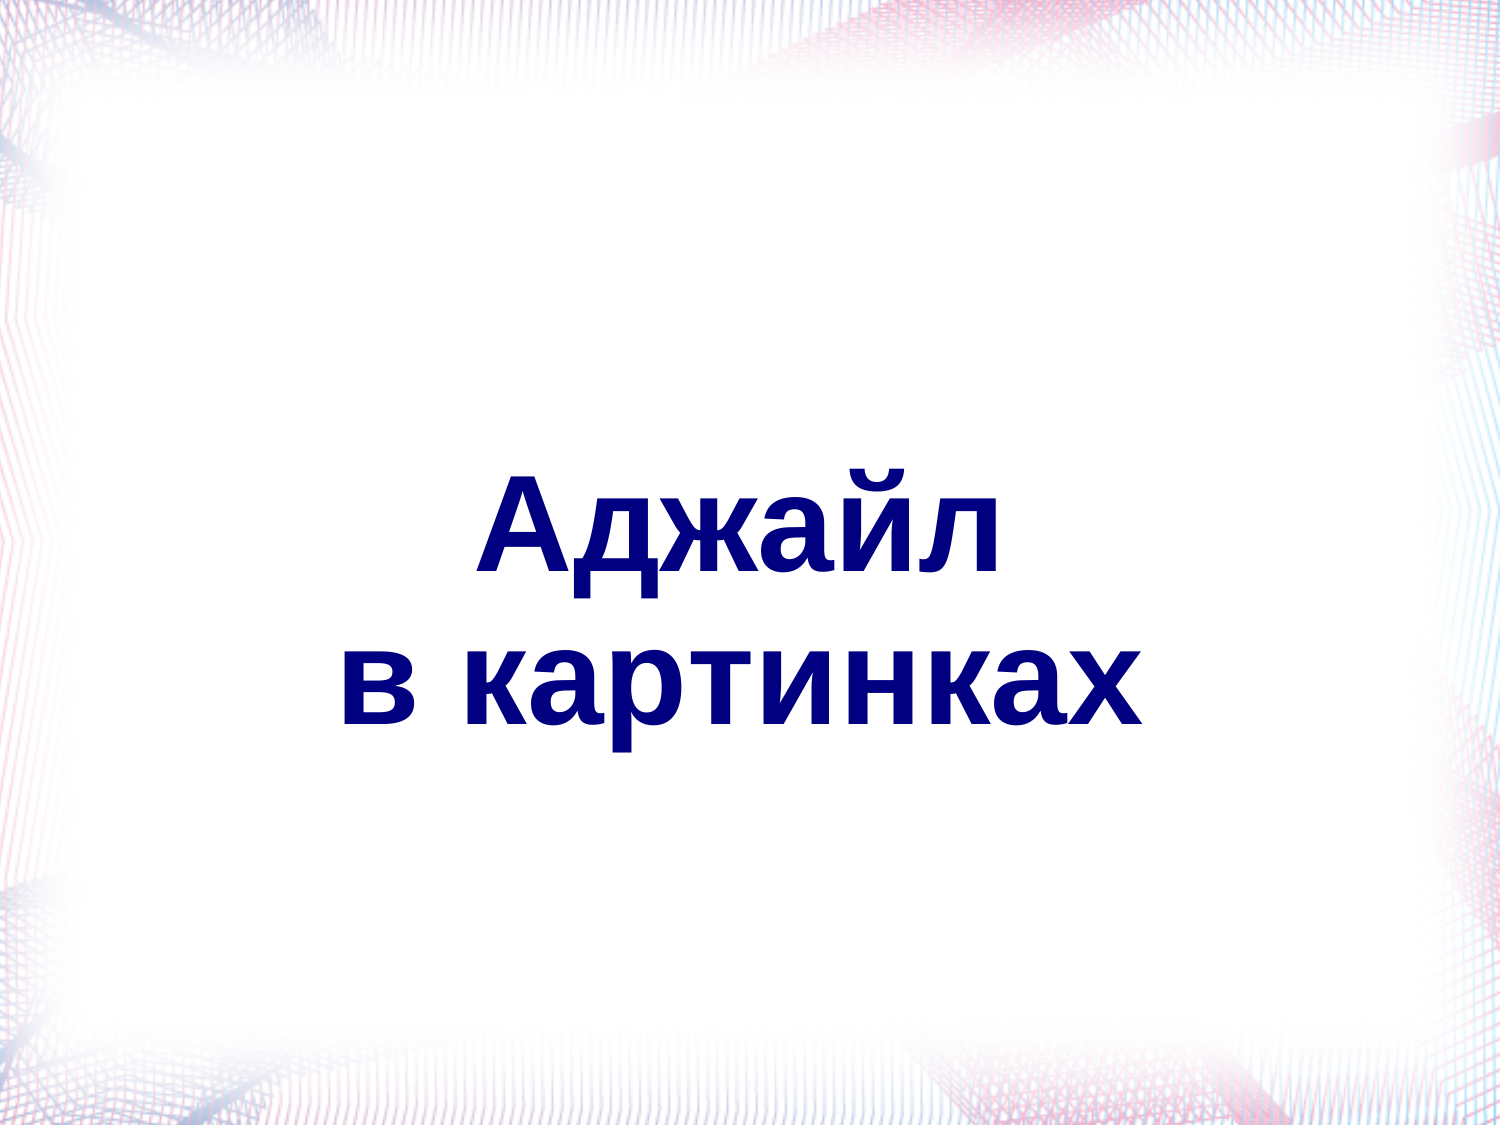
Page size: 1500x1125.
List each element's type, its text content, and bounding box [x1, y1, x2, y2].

title Аджайл в картинках [65, 446, 1416, 755]
picture [0, 0, 1500, 1125]
